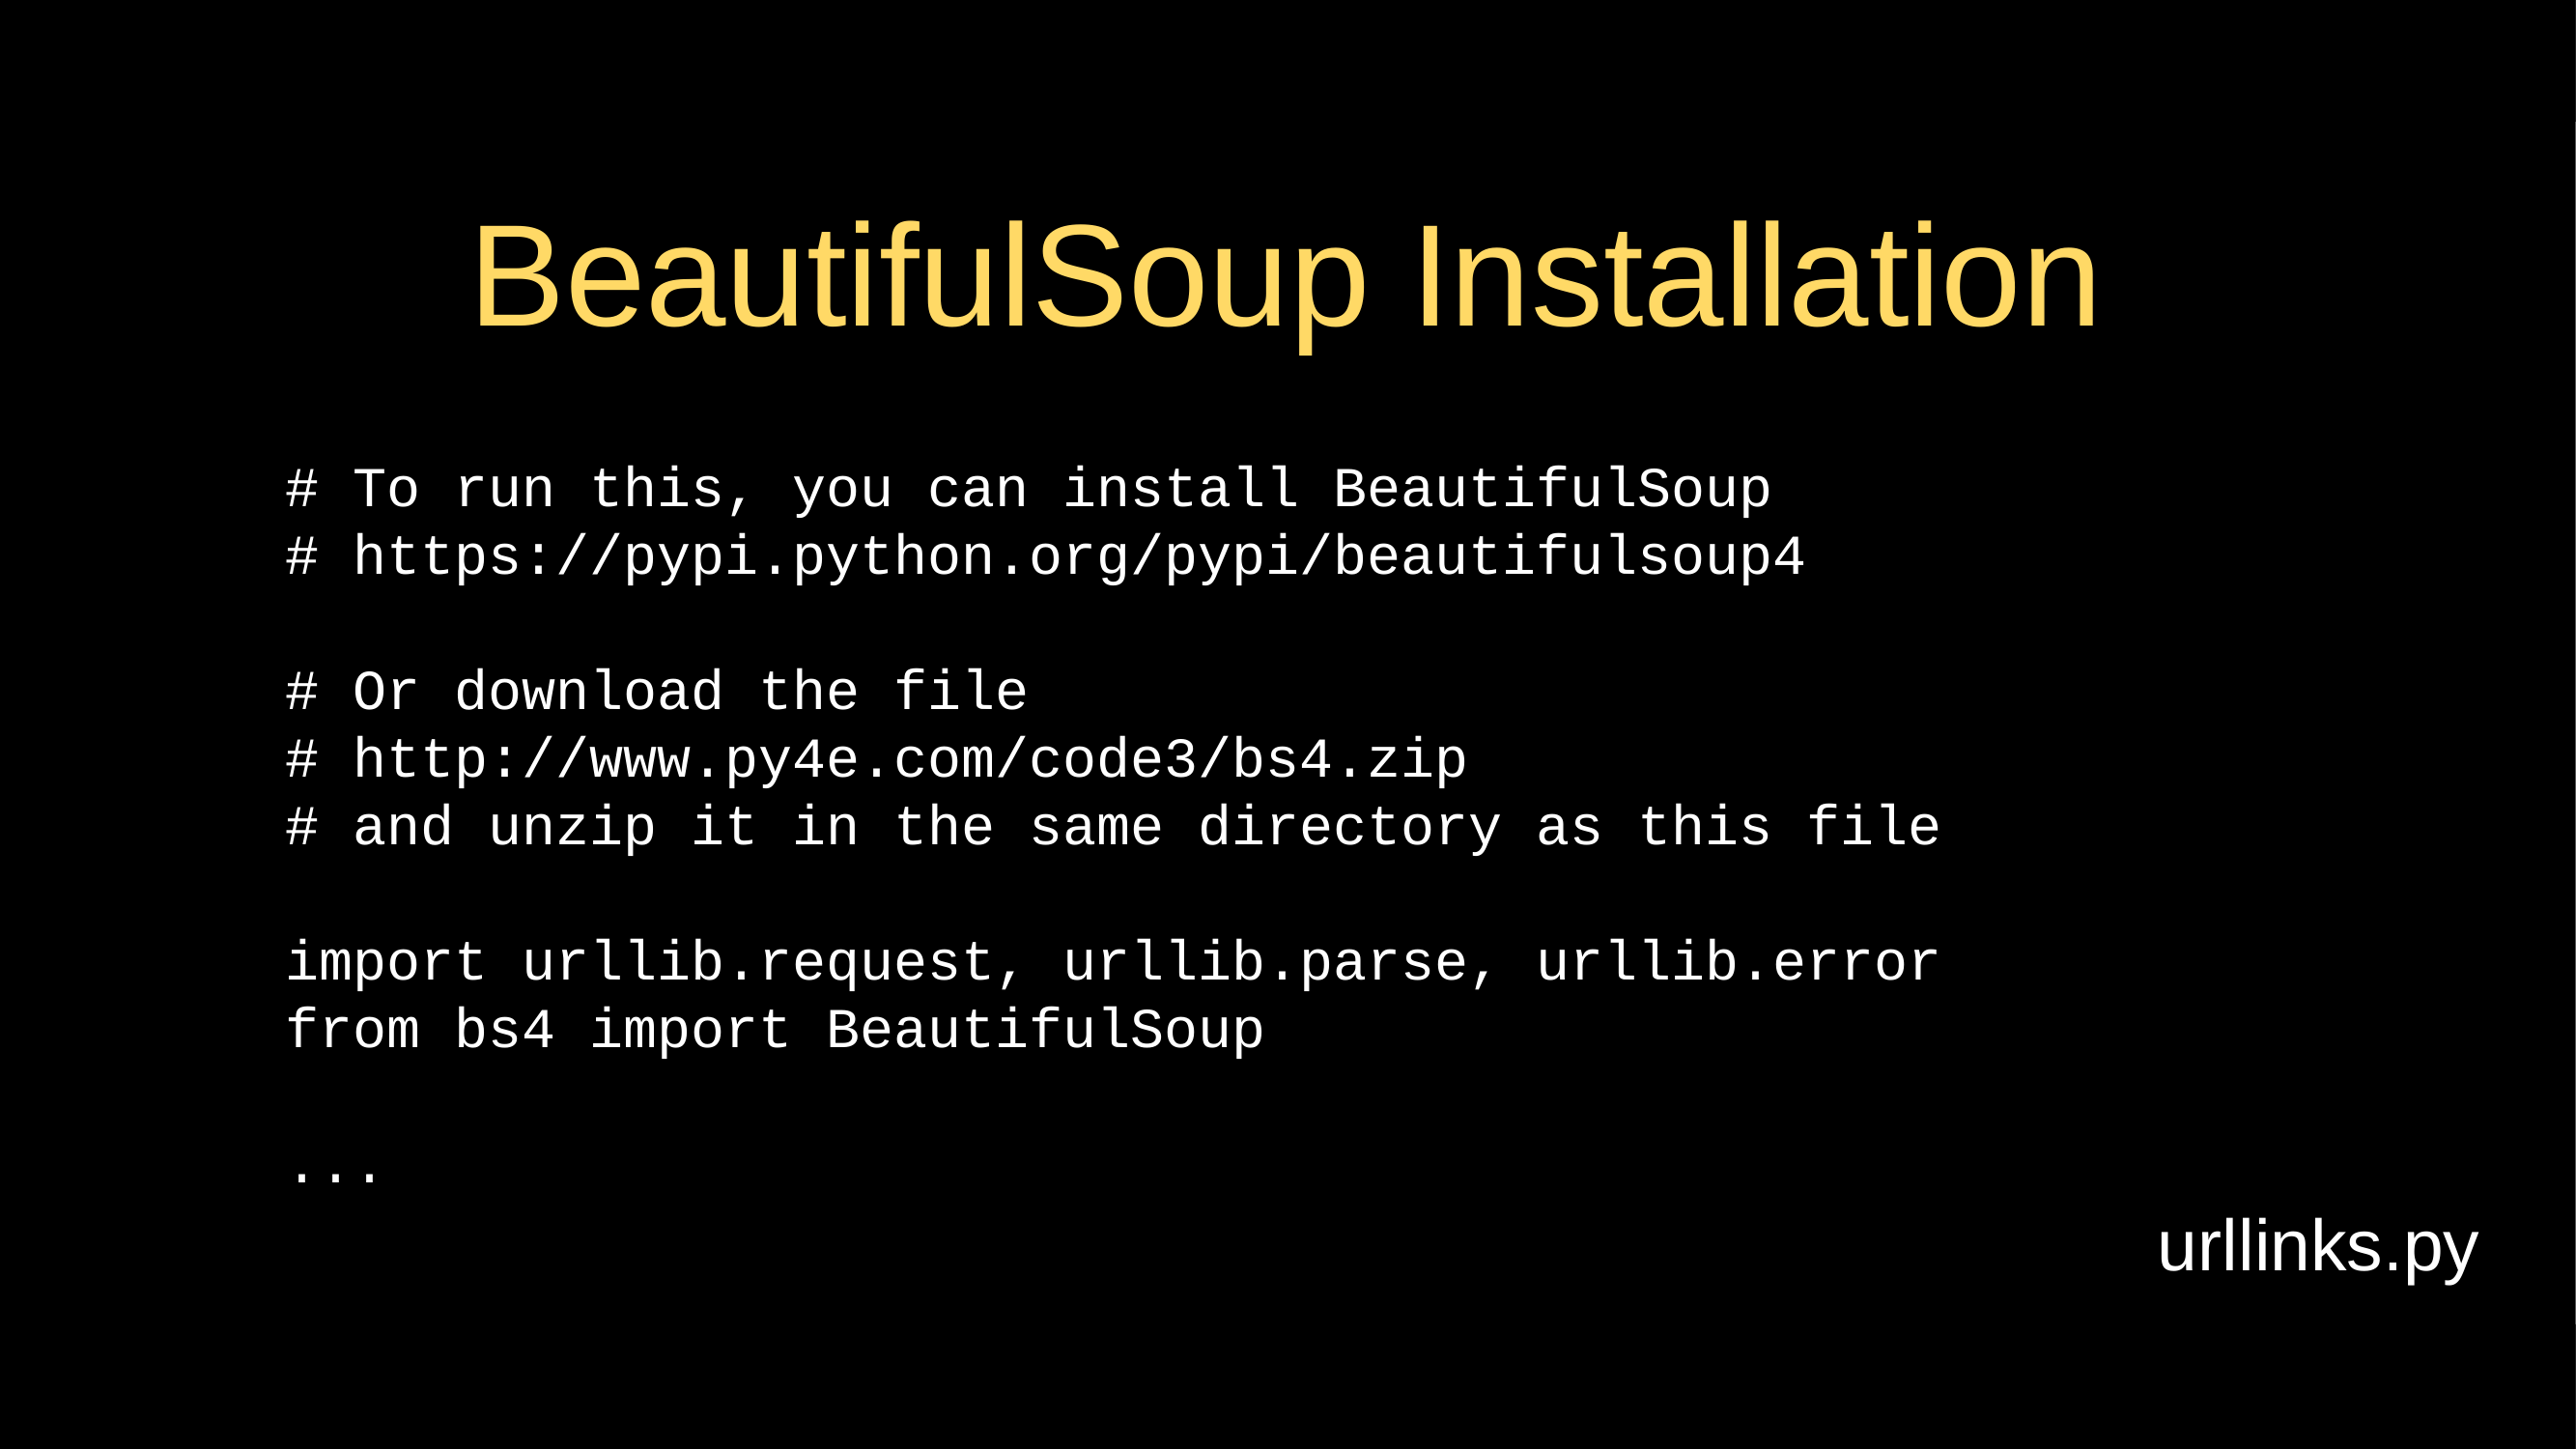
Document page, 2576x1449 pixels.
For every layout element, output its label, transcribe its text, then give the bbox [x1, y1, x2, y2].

text_box # To run this, you can install BeautifulSoup # https://pypi.python.org/pypi/beautifulsoup4 # Or download the file # http://www.py4e.com/code3/bs4.zip # and unzip it in the same directory as this file import urllib.request, urllib.parse, urllib.error from bs4 import BeautifulSoup ... [270, 442, 2432, 1335]
title BeautifulSoup Installation [183, 133, 2391, 403]
text_box urllinks.py [2127, 1191, 2510, 1294]
